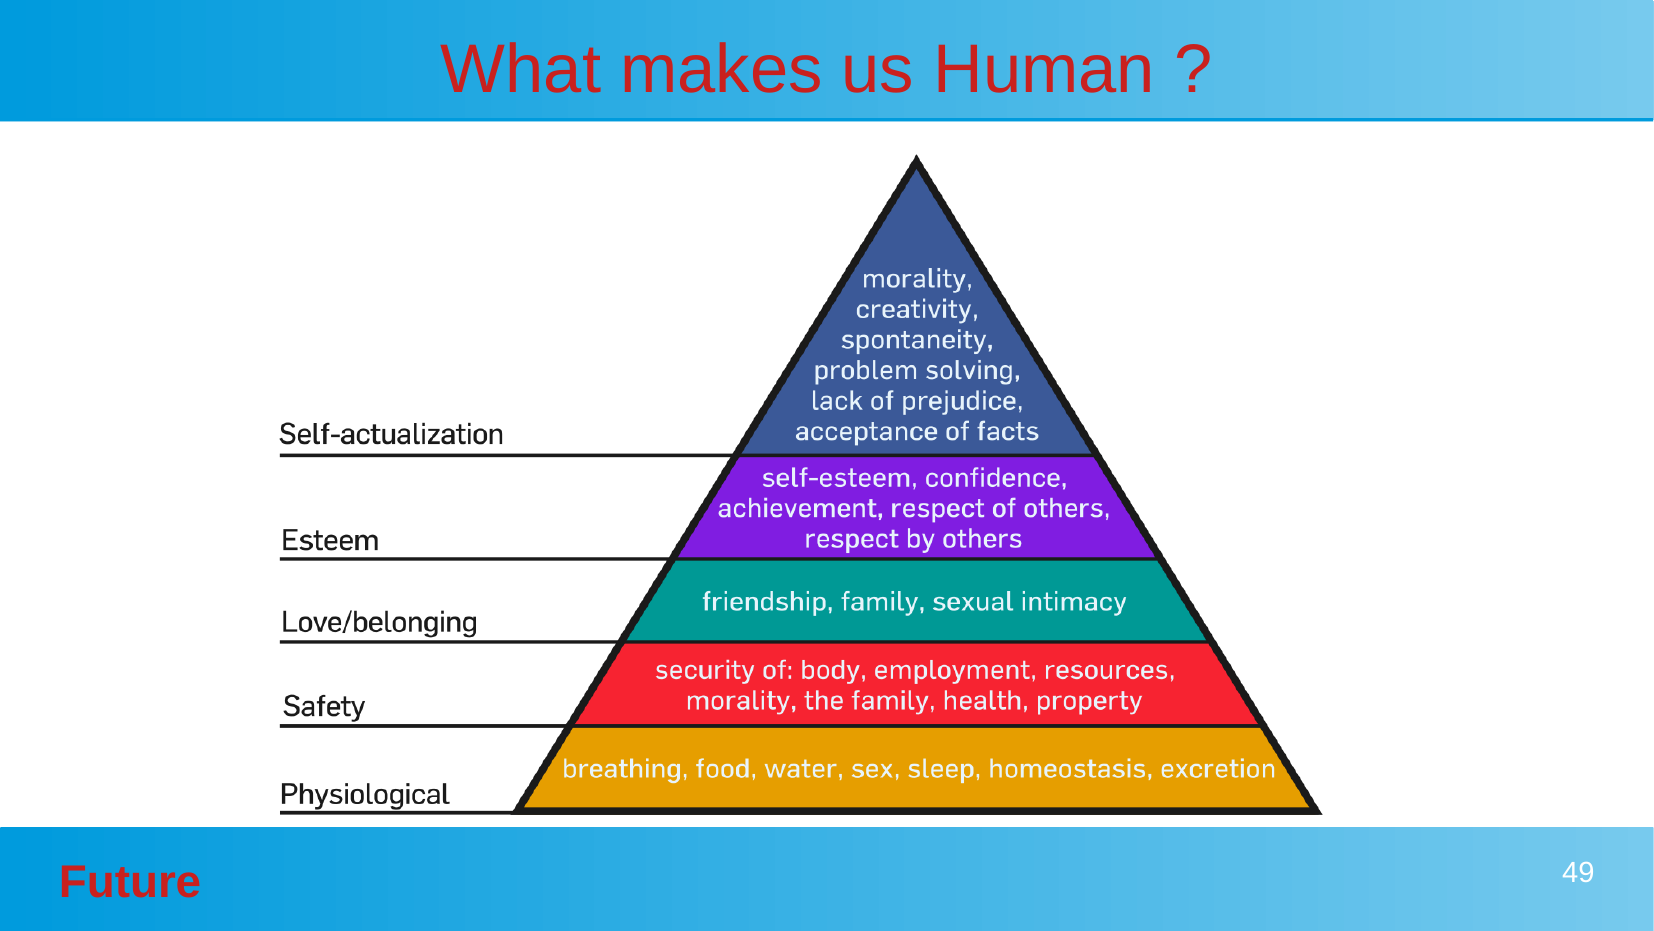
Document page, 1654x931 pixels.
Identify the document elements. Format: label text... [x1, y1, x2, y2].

title What makes us Human ? [59, 29, 1595, 108]
picture [272, 125, 1323, 863]
